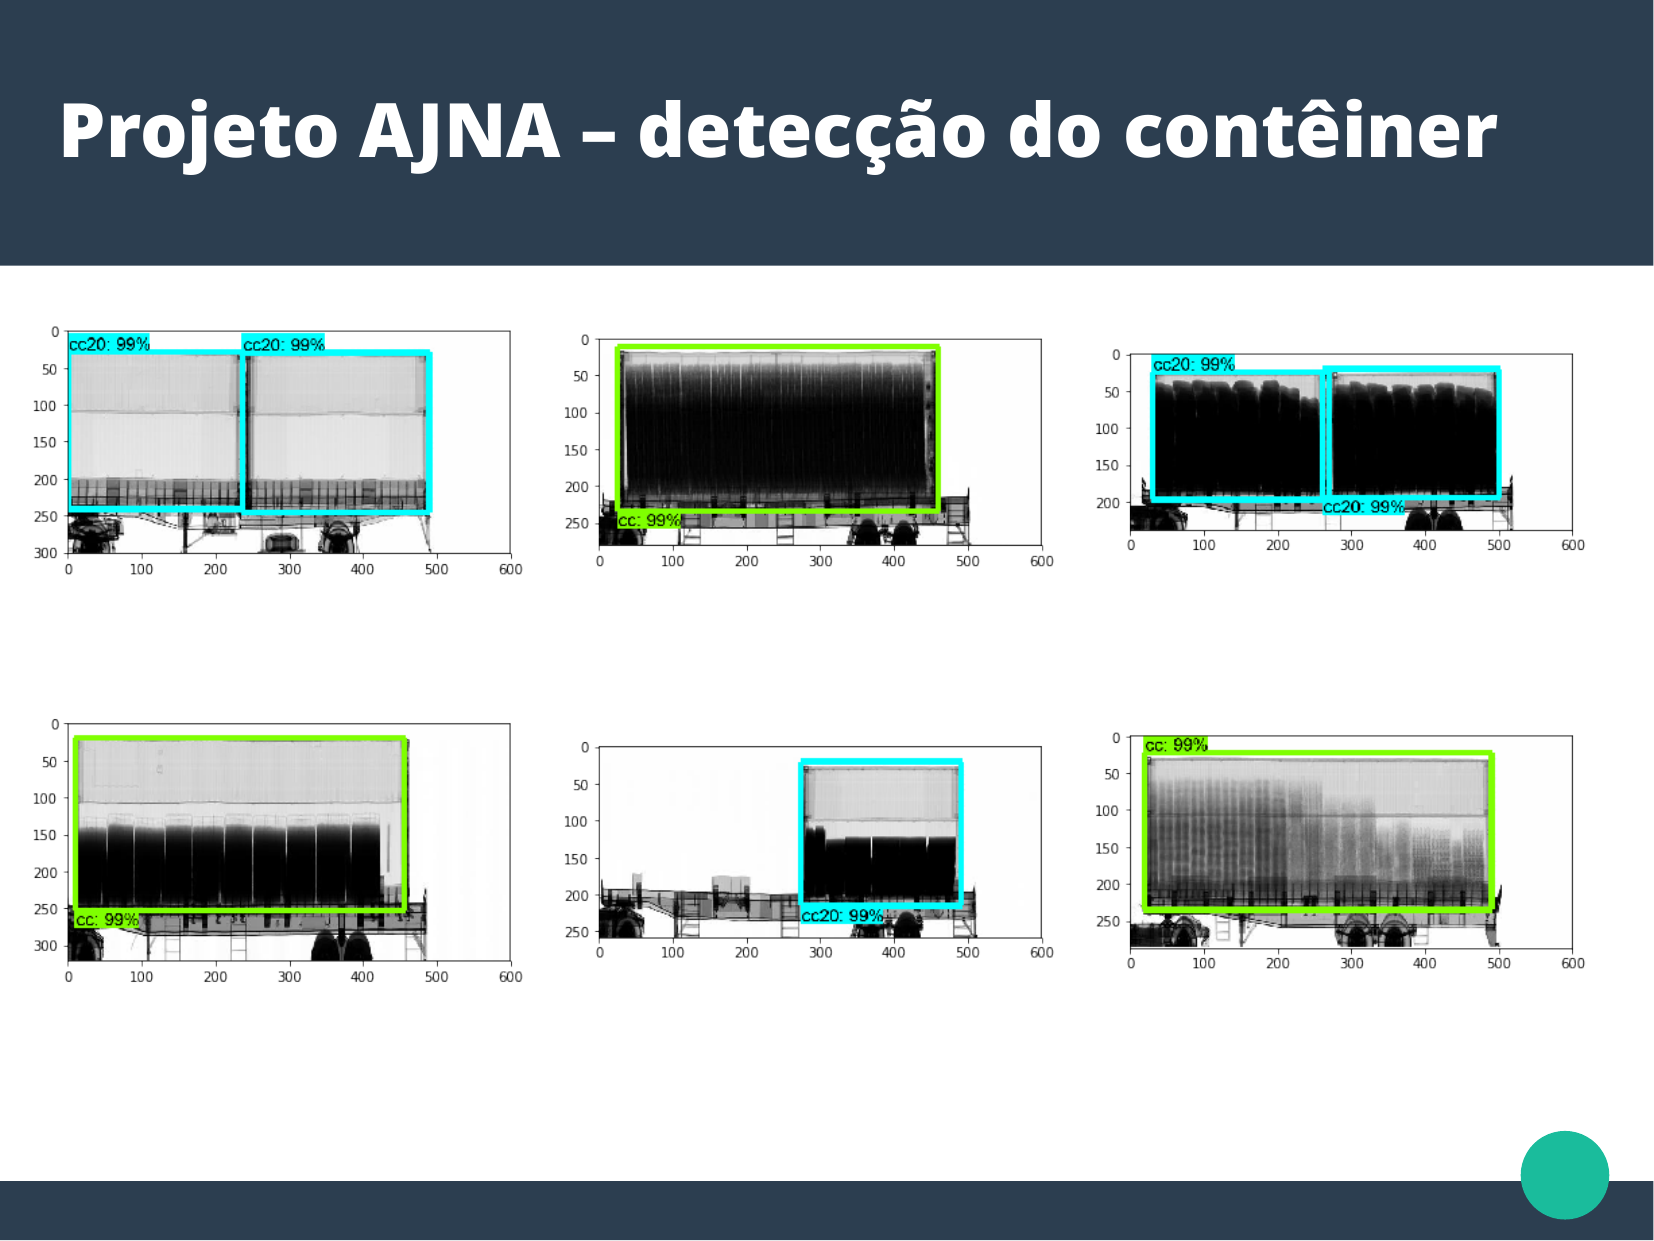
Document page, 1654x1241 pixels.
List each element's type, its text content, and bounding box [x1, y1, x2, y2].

title Projeto AJNA – detecção do contêiner [59, 49, 1595, 207]
picture [23, 317, 1595, 993]
